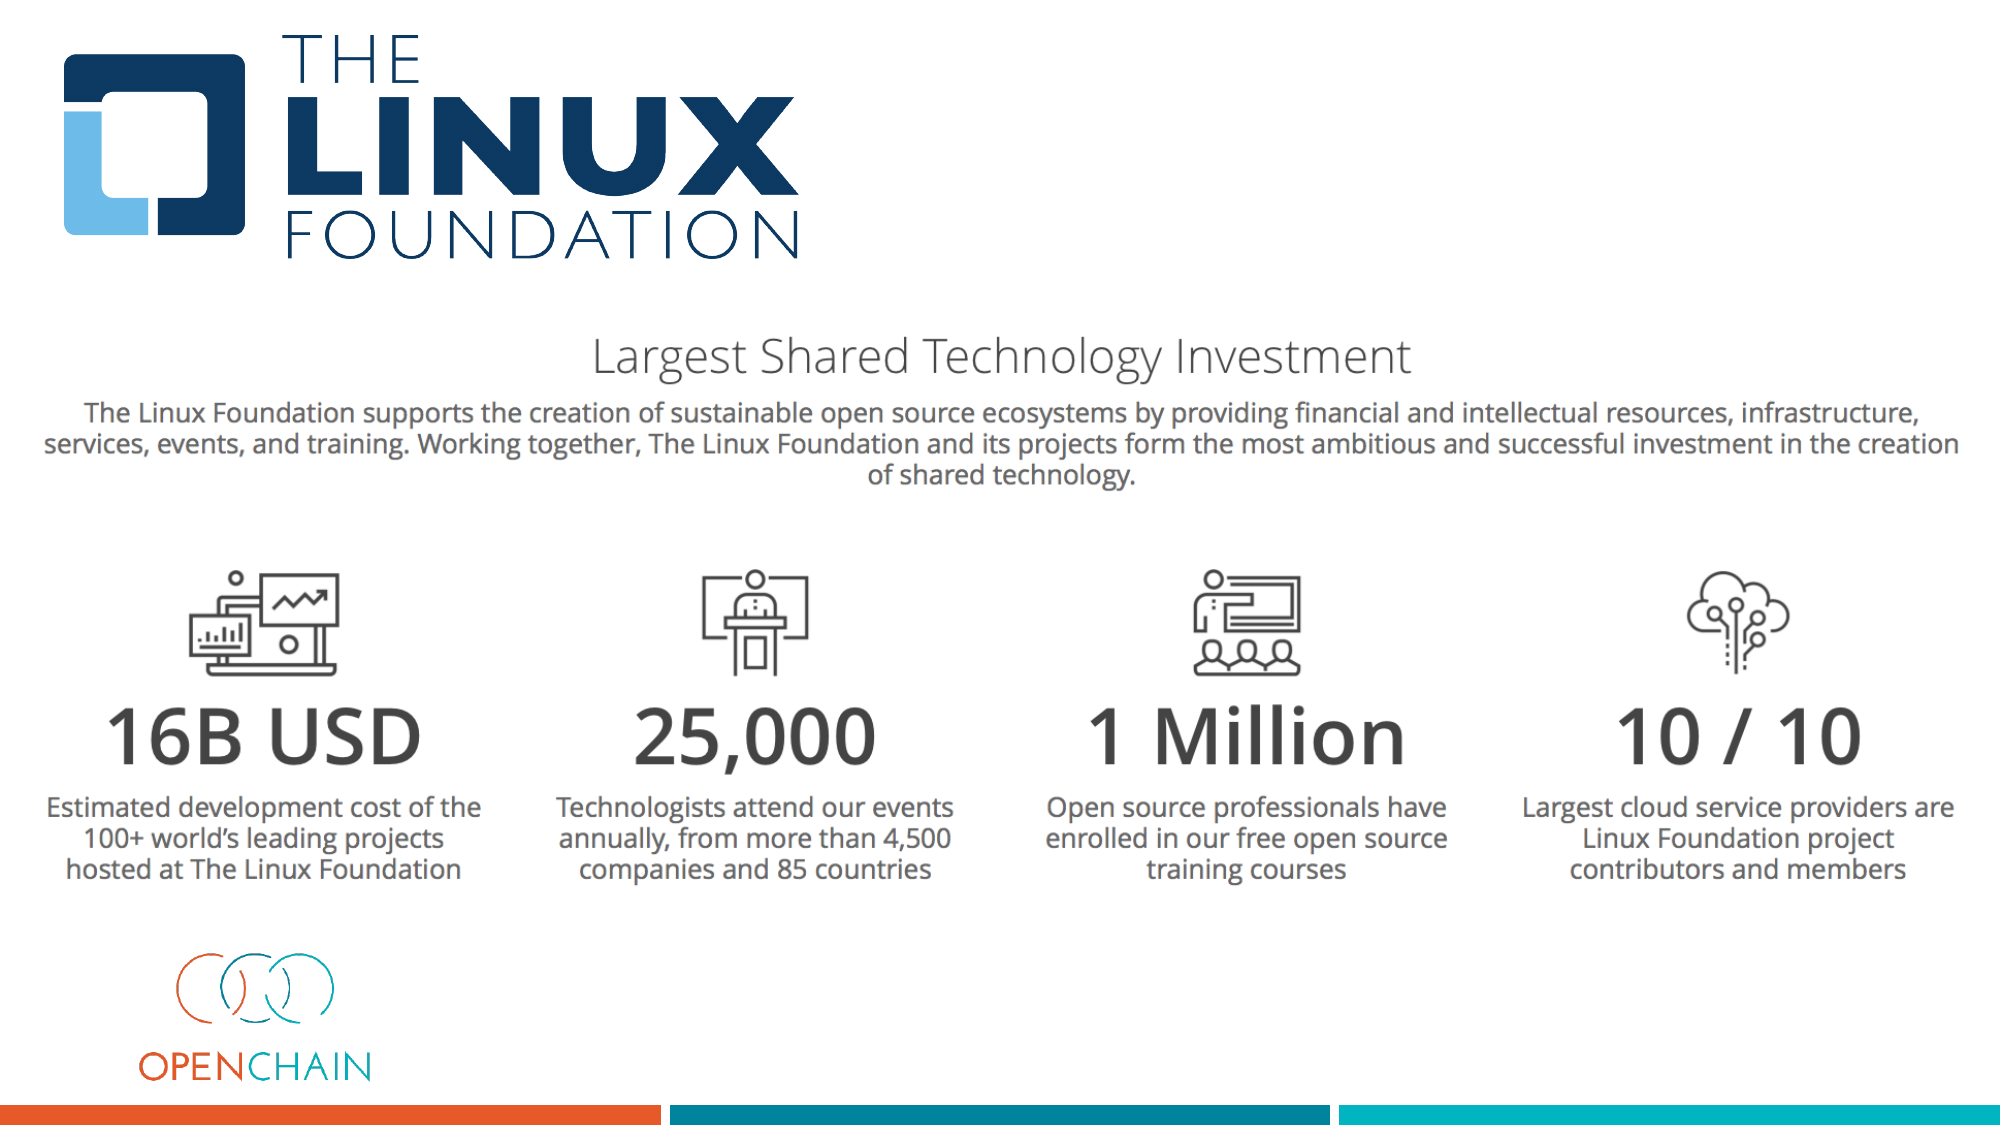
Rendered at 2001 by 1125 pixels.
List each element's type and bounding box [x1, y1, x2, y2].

picture [64, 35, 799, 259]
picture [0, 312, 2000, 913]
